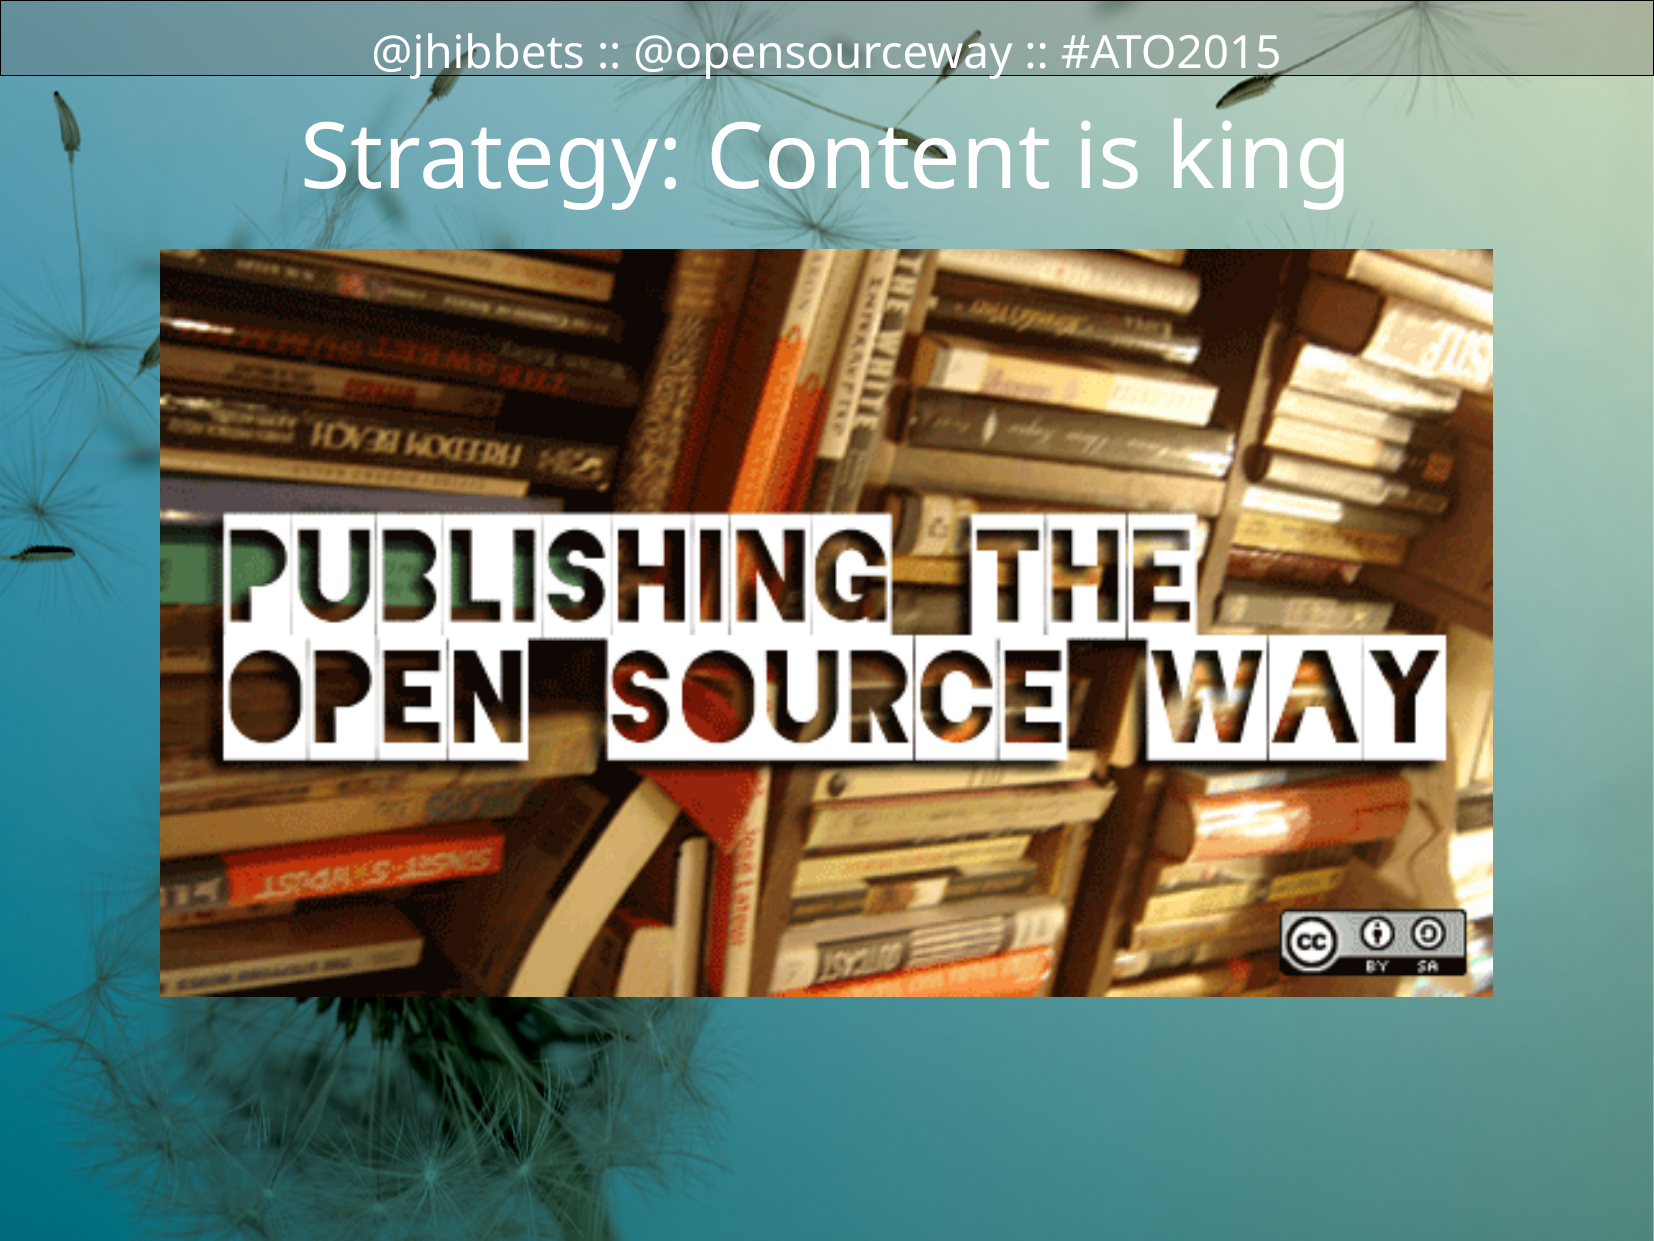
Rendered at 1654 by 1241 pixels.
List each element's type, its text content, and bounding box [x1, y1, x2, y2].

title Strategy: Content is king [82, 49, 1571, 257]
picture [0, 76, 1654, 1241]
